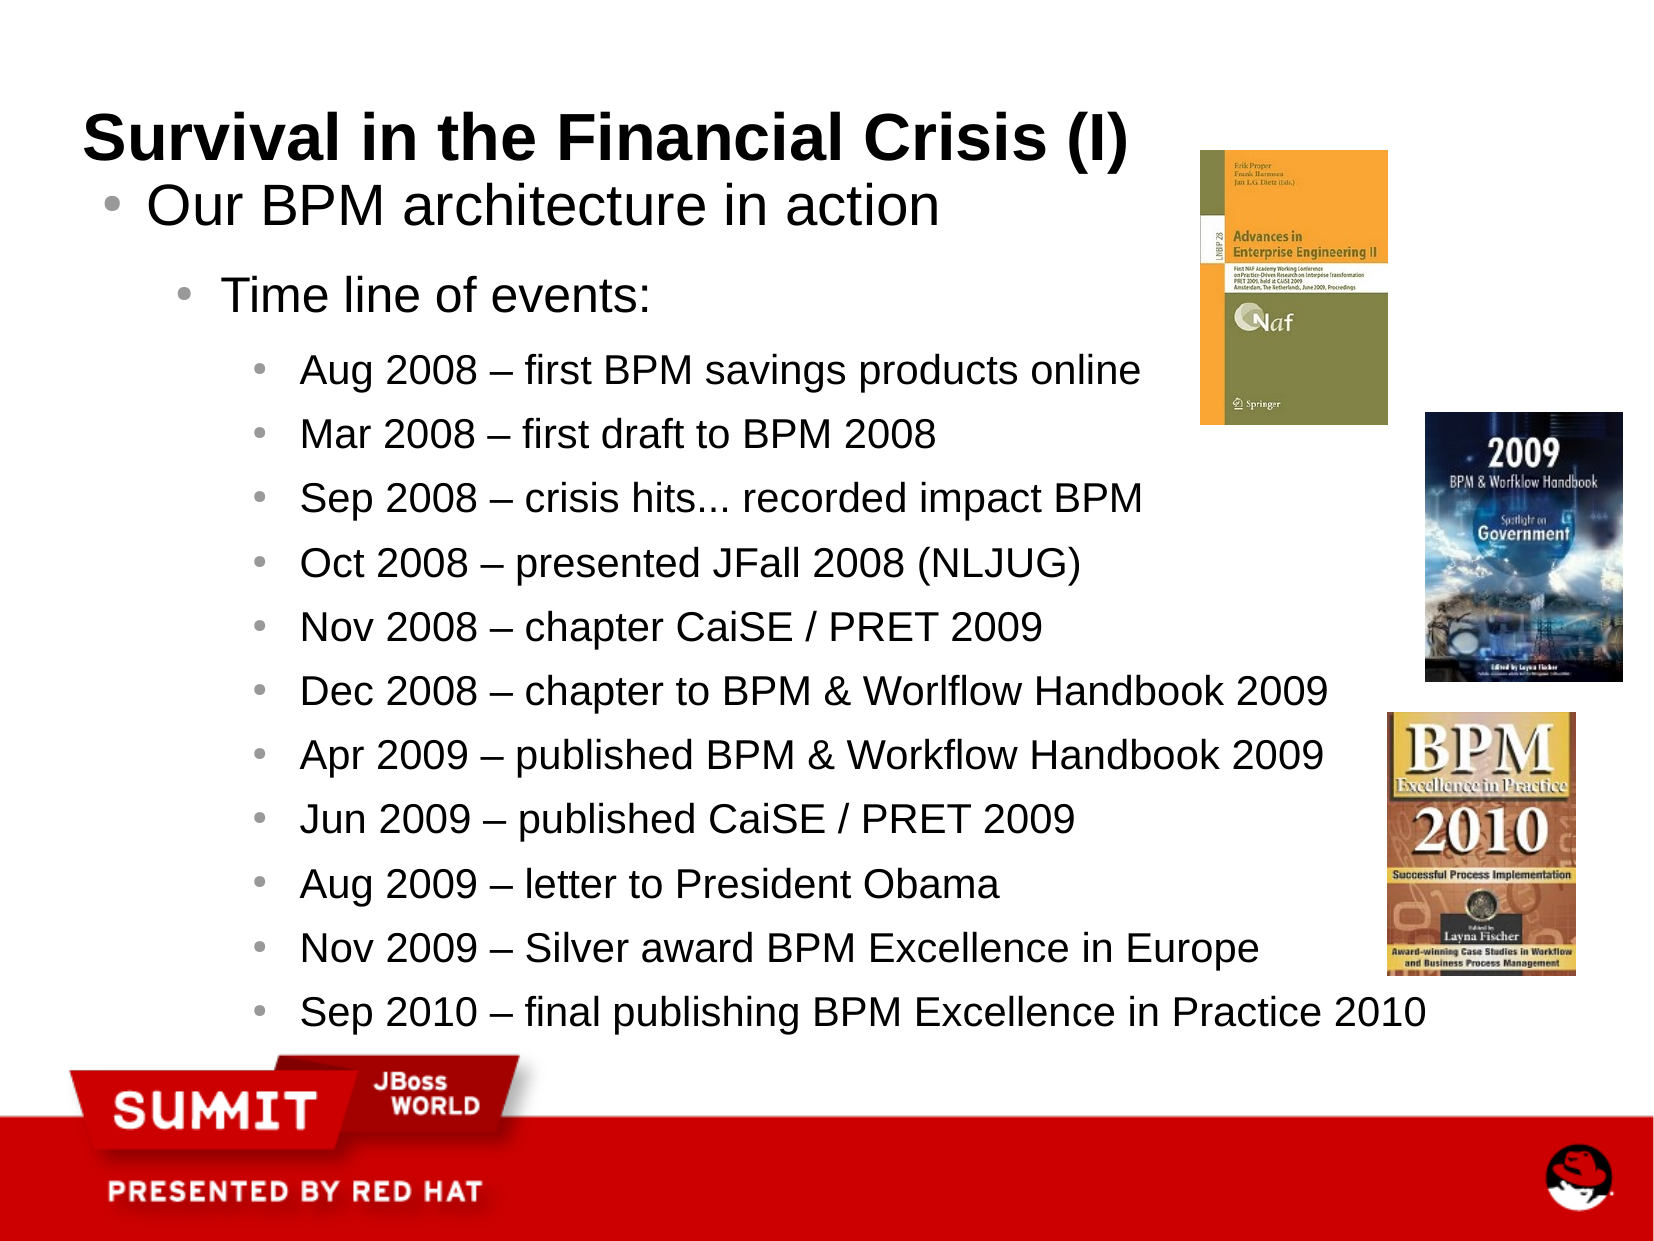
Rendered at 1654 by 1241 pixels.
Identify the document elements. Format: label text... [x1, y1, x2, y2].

list Our BPM architecture in action Time line of events: Aug 2008 – first BPM savings products online Mar 2008 – first draft to BPM 2008 Sep 2008 – crisis hits... recorded impact BPM Oct 2008 – presented JFall 2008 (NLJUG) Nov 2008 – chapter CaiSE / PRET 2009 Dec 2008 – chapter to BPM & Worlflow Handbook 2009 Apr 2009 – published BPM & Workflow Handbook 2009 Jun 2009 – published CaiSE / PRET 2009 Aug 2009 – letter to President Obama Nov 2009 – Silver award BPM Excellence in Europe Sep 2010 – final publishing BPM Excellence in Practice 2010 [86, 138, 1576, 1039]
picture [1387, 712, 1576, 976]
title Survival in the Financial Crisis (I) [82, 43, 1571, 232]
picture [1425, 412, 1623, 682]
picture [1200, 150, 1388, 426]
picture [0, 1043, 1654, 1241]
